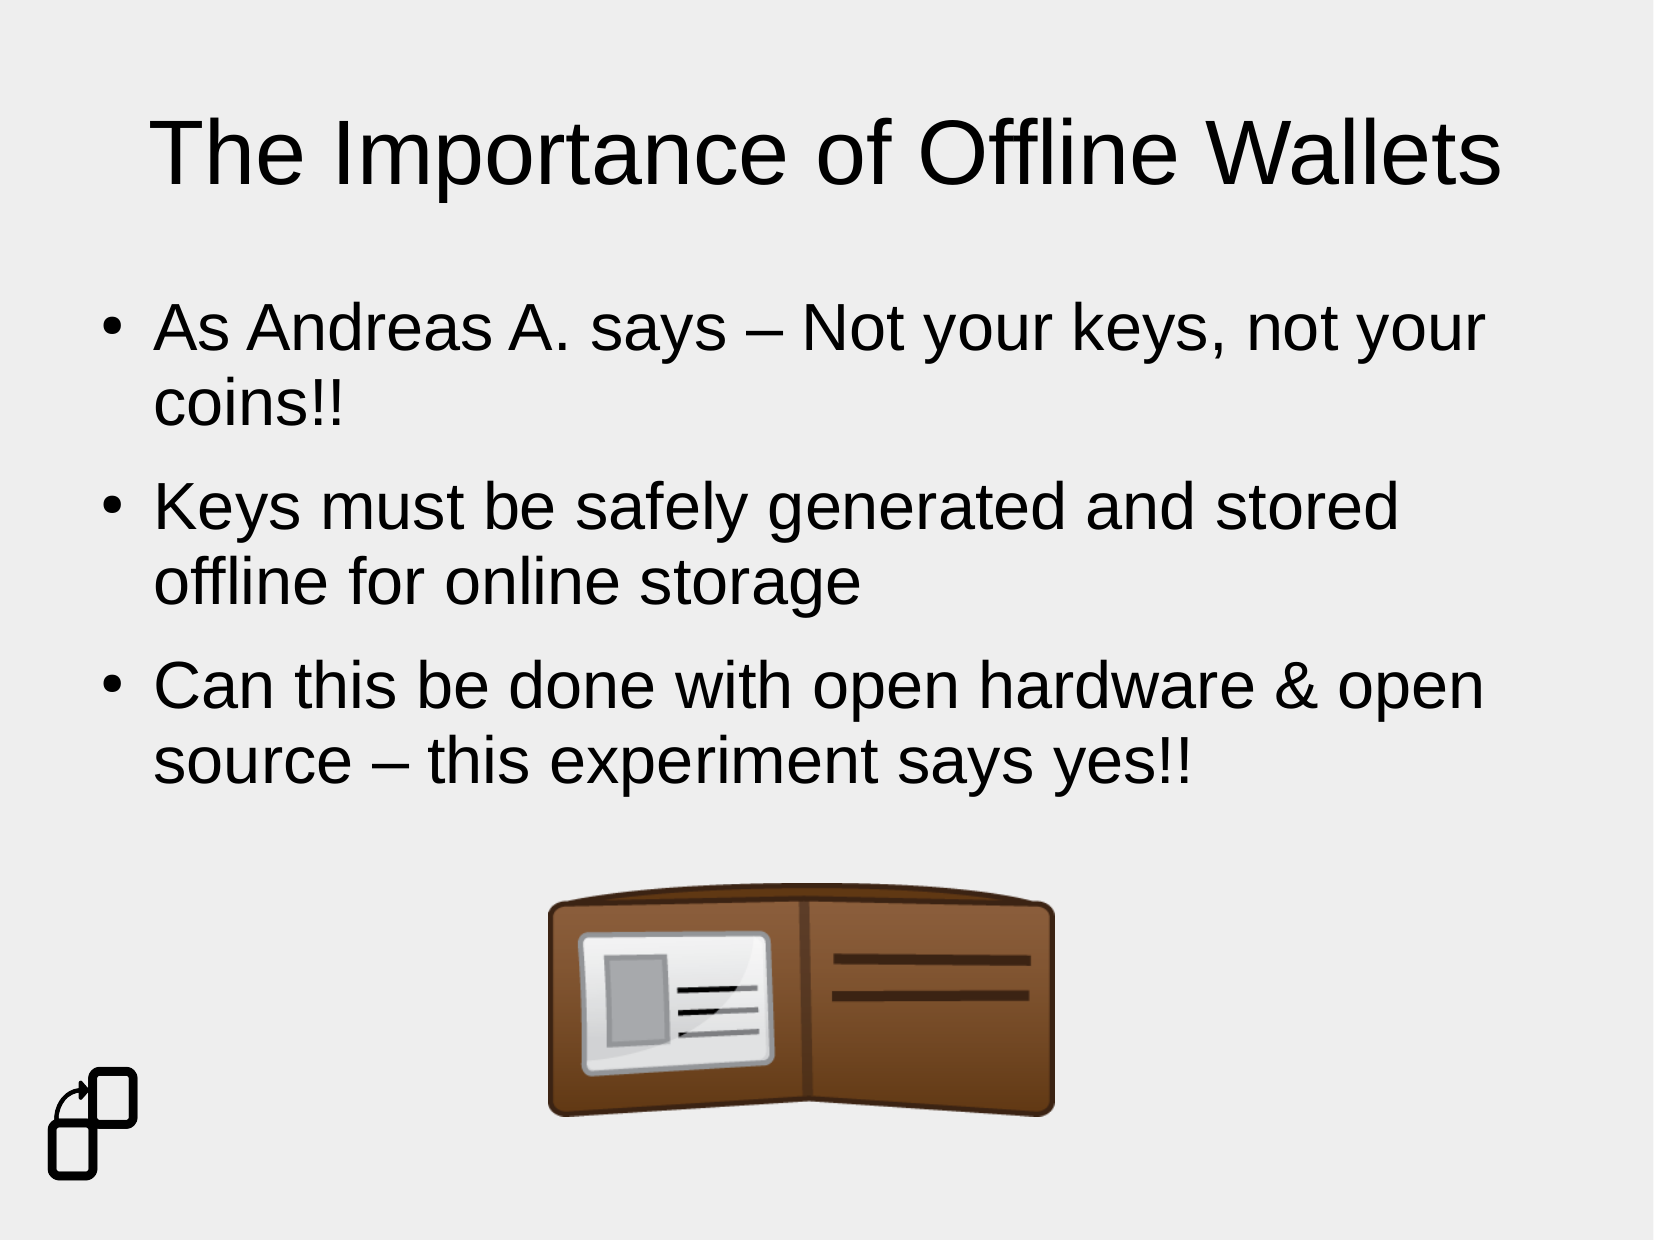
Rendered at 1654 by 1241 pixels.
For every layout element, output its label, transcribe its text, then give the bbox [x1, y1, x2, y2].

title The Importance of Offline Wallets [82, 49, 1571, 257]
picture [30, 1062, 153, 1186]
list As Andreas A. says – Not your keys, not your coins!! Keys must be safely generated and stored offline for online storage Can this be done with open hardware & open source – this experiment says yes!! [82, 290, 1571, 1010]
picture [548, 883, 1055, 1117]
